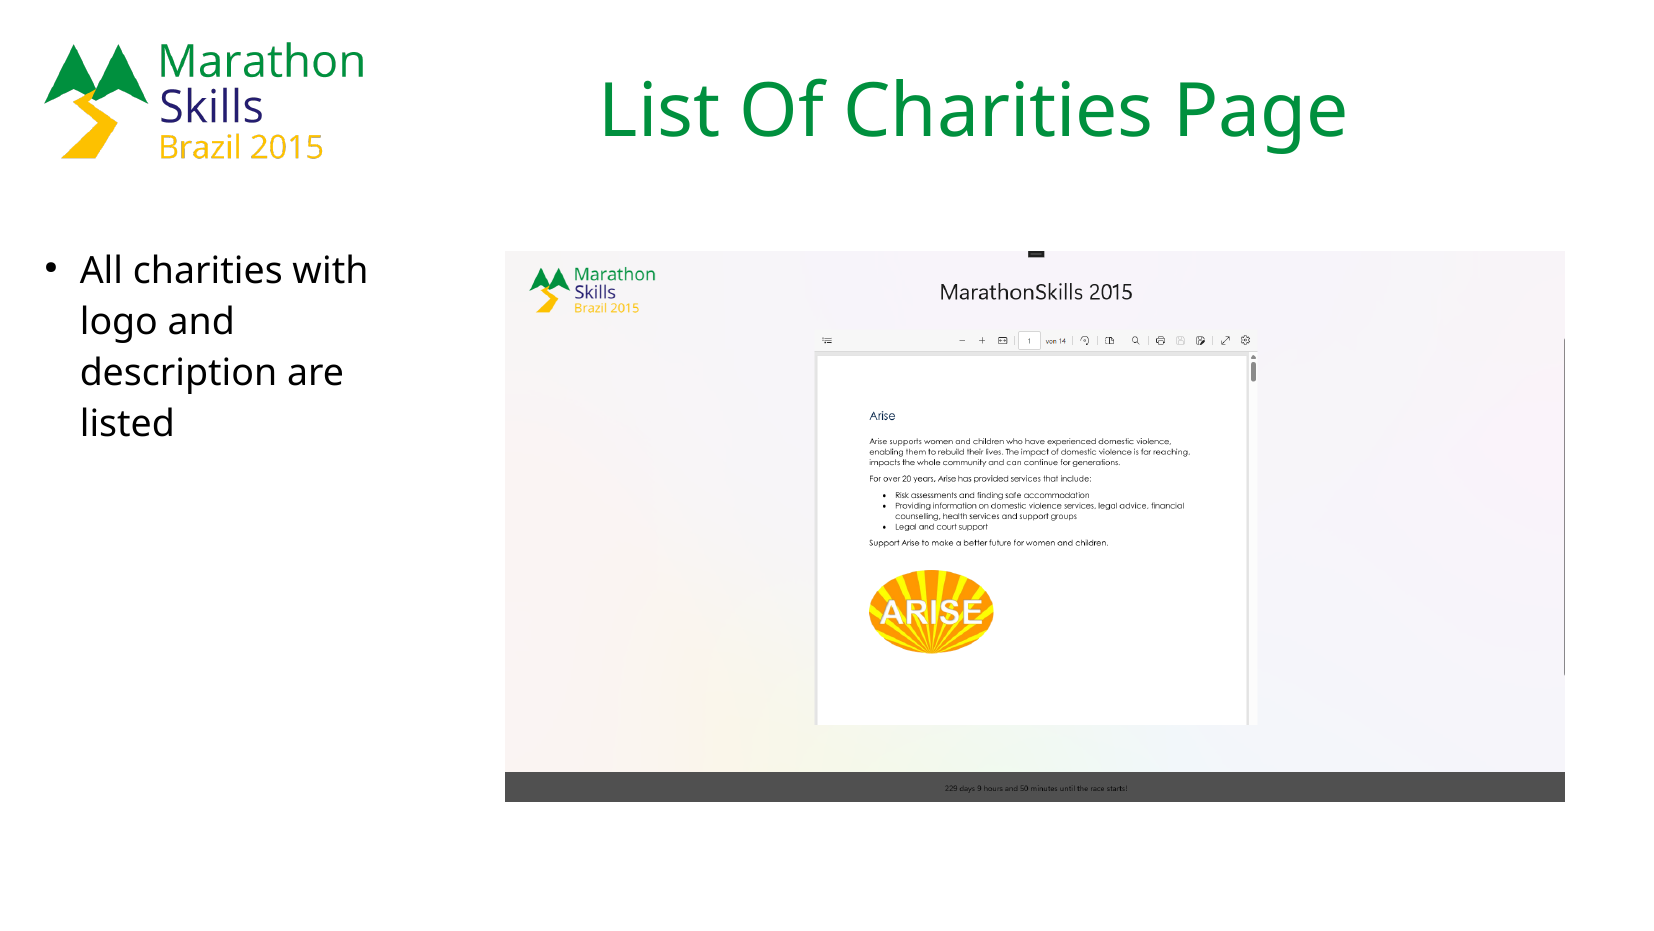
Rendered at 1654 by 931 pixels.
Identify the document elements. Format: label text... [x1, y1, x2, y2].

picture [29, 29, 384, 173]
title List Of Charities Page [413, 29, 1536, 185]
picture [505, 251, 1565, 802]
text_box All charities with logo and description are listed [29, 236, 443, 827]
